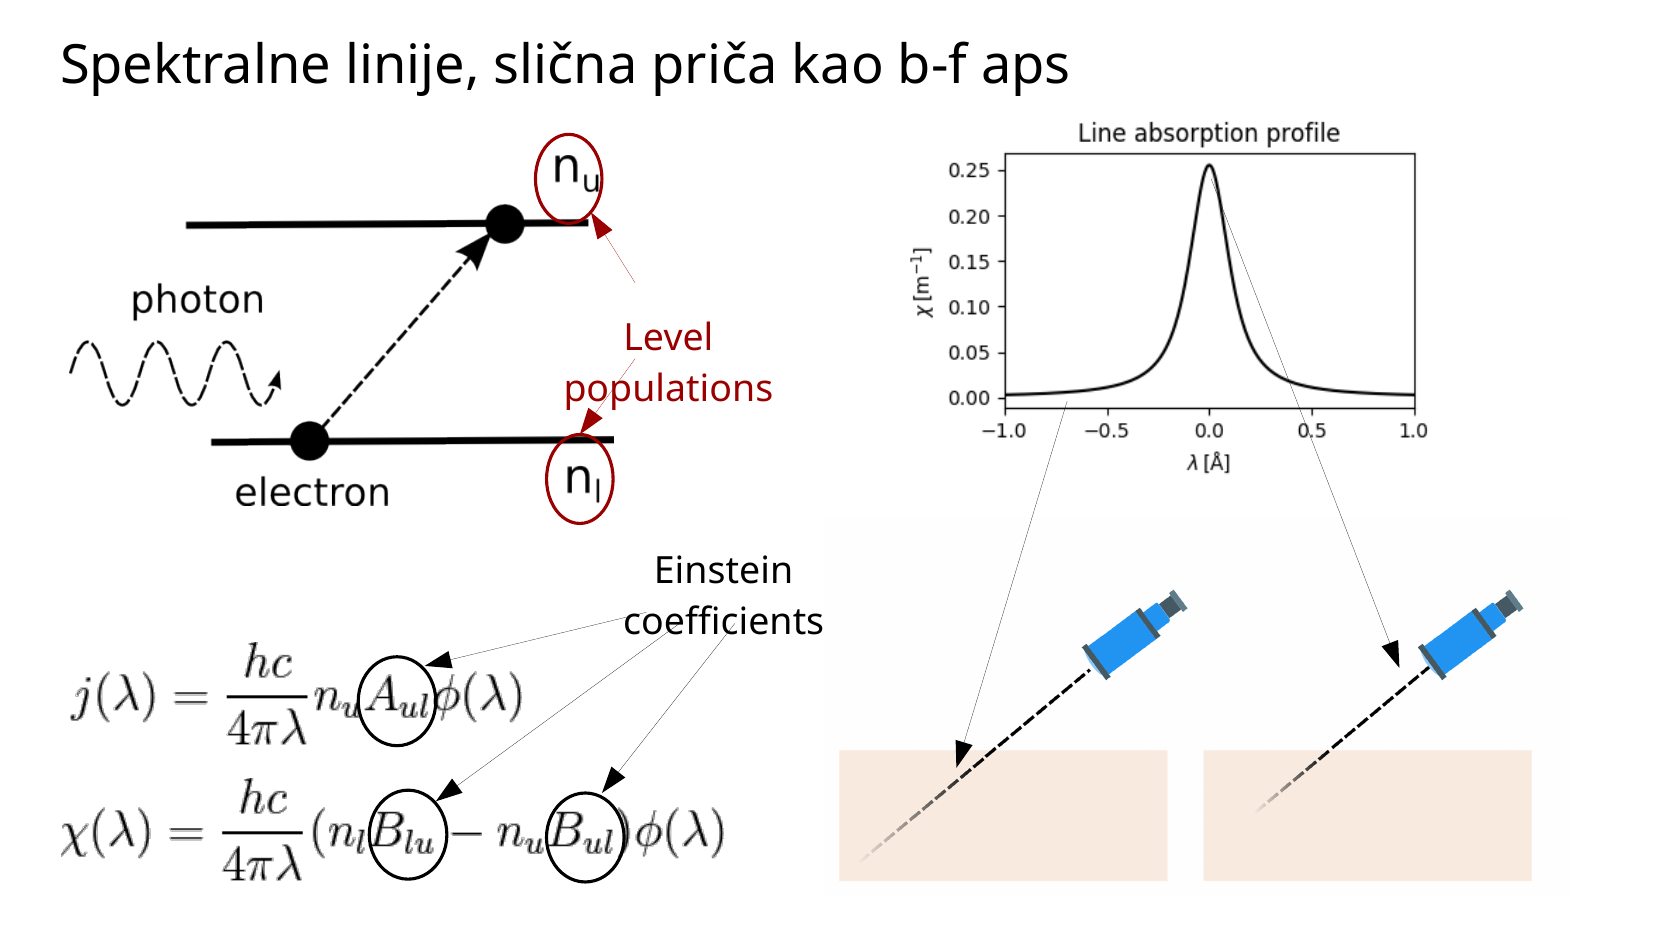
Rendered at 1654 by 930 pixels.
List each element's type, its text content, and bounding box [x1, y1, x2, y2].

text_box Einstein coefficients [568, 534, 823, 644]
picture [593, 155, 614, 247]
text_box Level populations [513, 301, 824, 409]
picture [70, 642, 522, 746]
picture [584, 409, 614, 465]
picture [823, 517, 1570, 896]
picture [69, 155, 614, 506]
picture [549, 795, 622, 880]
picture [360, 659, 434, 744]
picture [61, 778, 724, 882]
picture [549, 437, 611, 506]
picture [514, 740, 522, 746]
picture [453, 778, 466, 784]
picture [895, 108, 1444, 491]
picture [538, 155, 600, 221]
title Spektralne linije, slična priča kao b-f aps [59, 13, 1648, 113]
picture [371, 792, 445, 877]
picture [609, 493, 614, 506]
